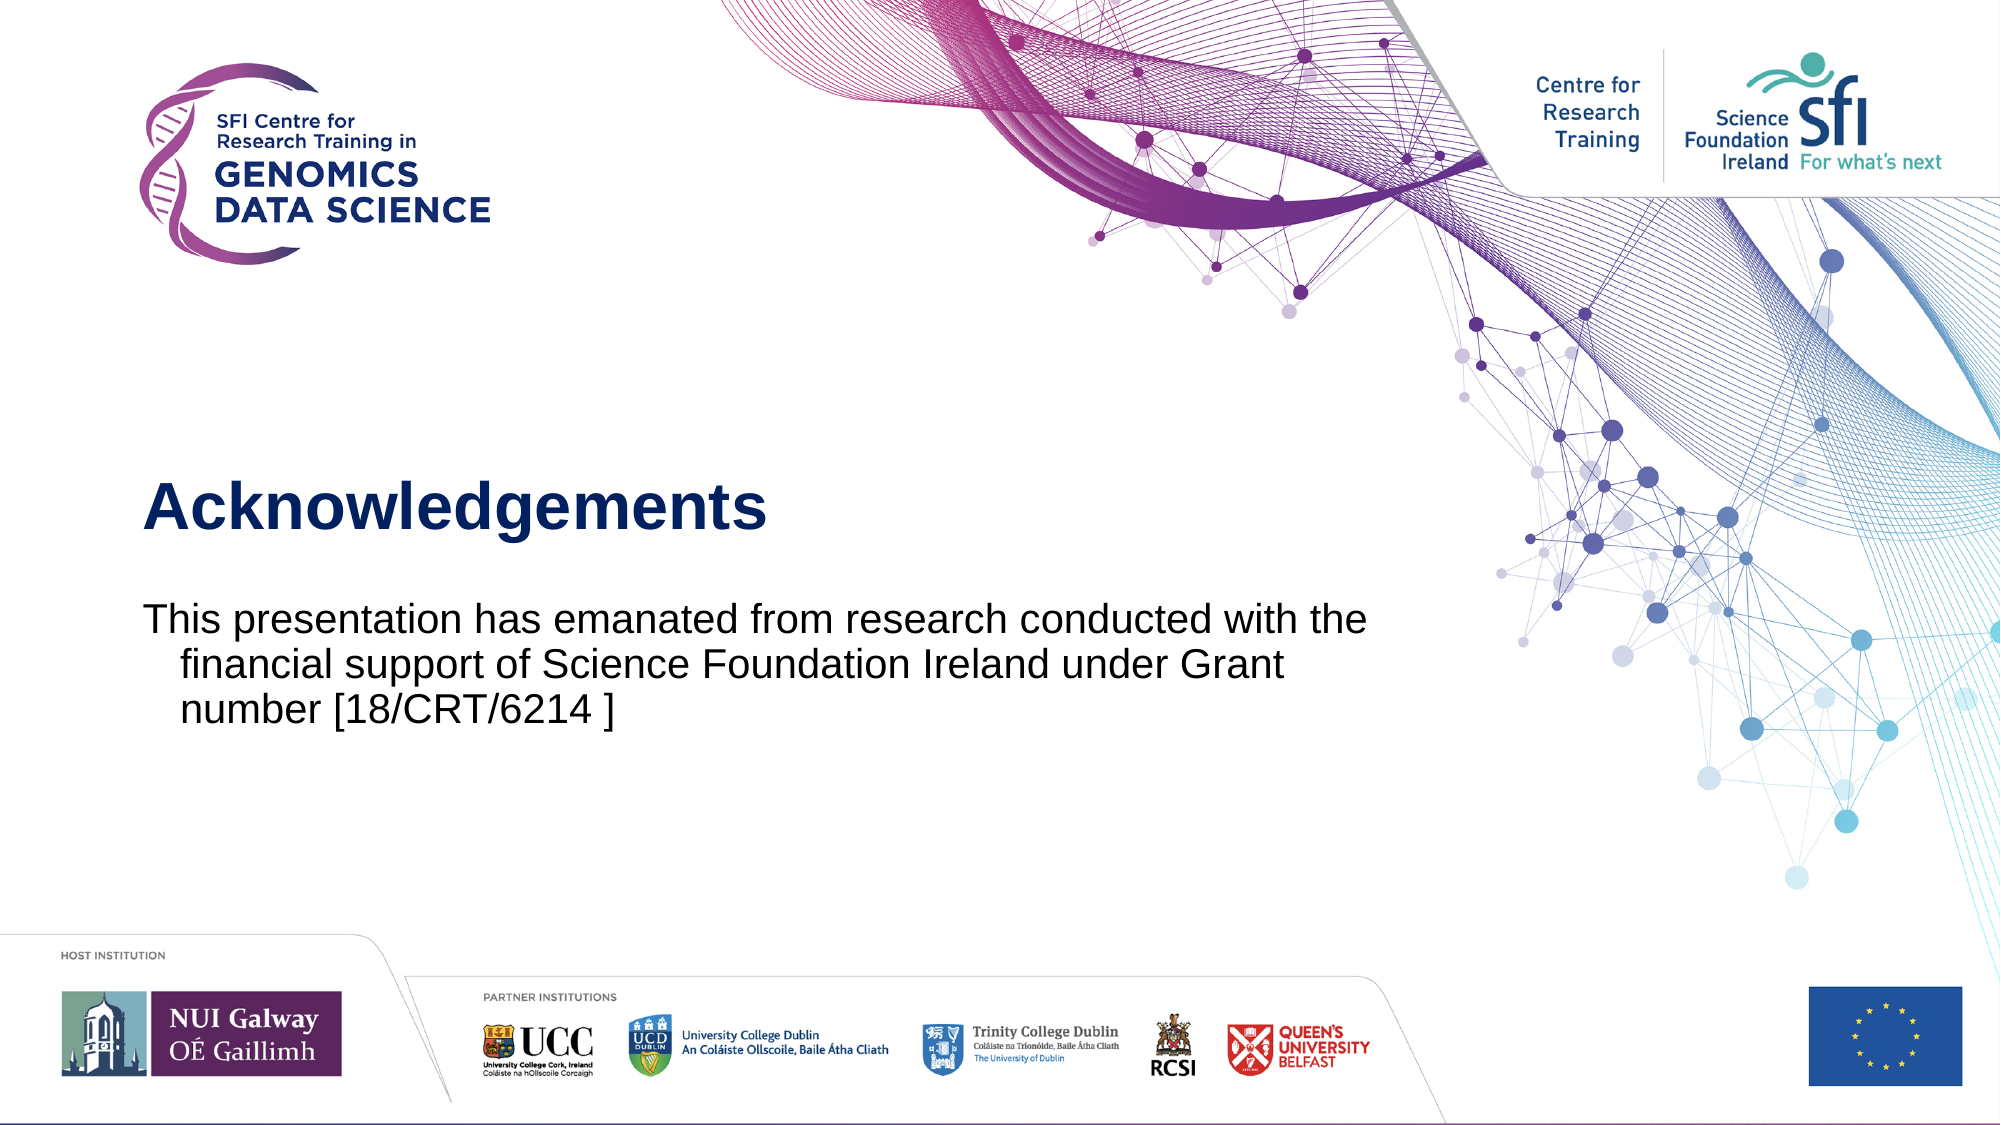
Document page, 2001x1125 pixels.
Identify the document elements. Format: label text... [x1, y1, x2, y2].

picture [0, 0, 2000, 1125]
list This presentation has emanated from research conducted with the financial support of Science Foundation Ireland under Grant number [18/CRT/6214 ] [127, 590, 1389, 840]
title Acknowledgements [127, 464, 1389, 563]
